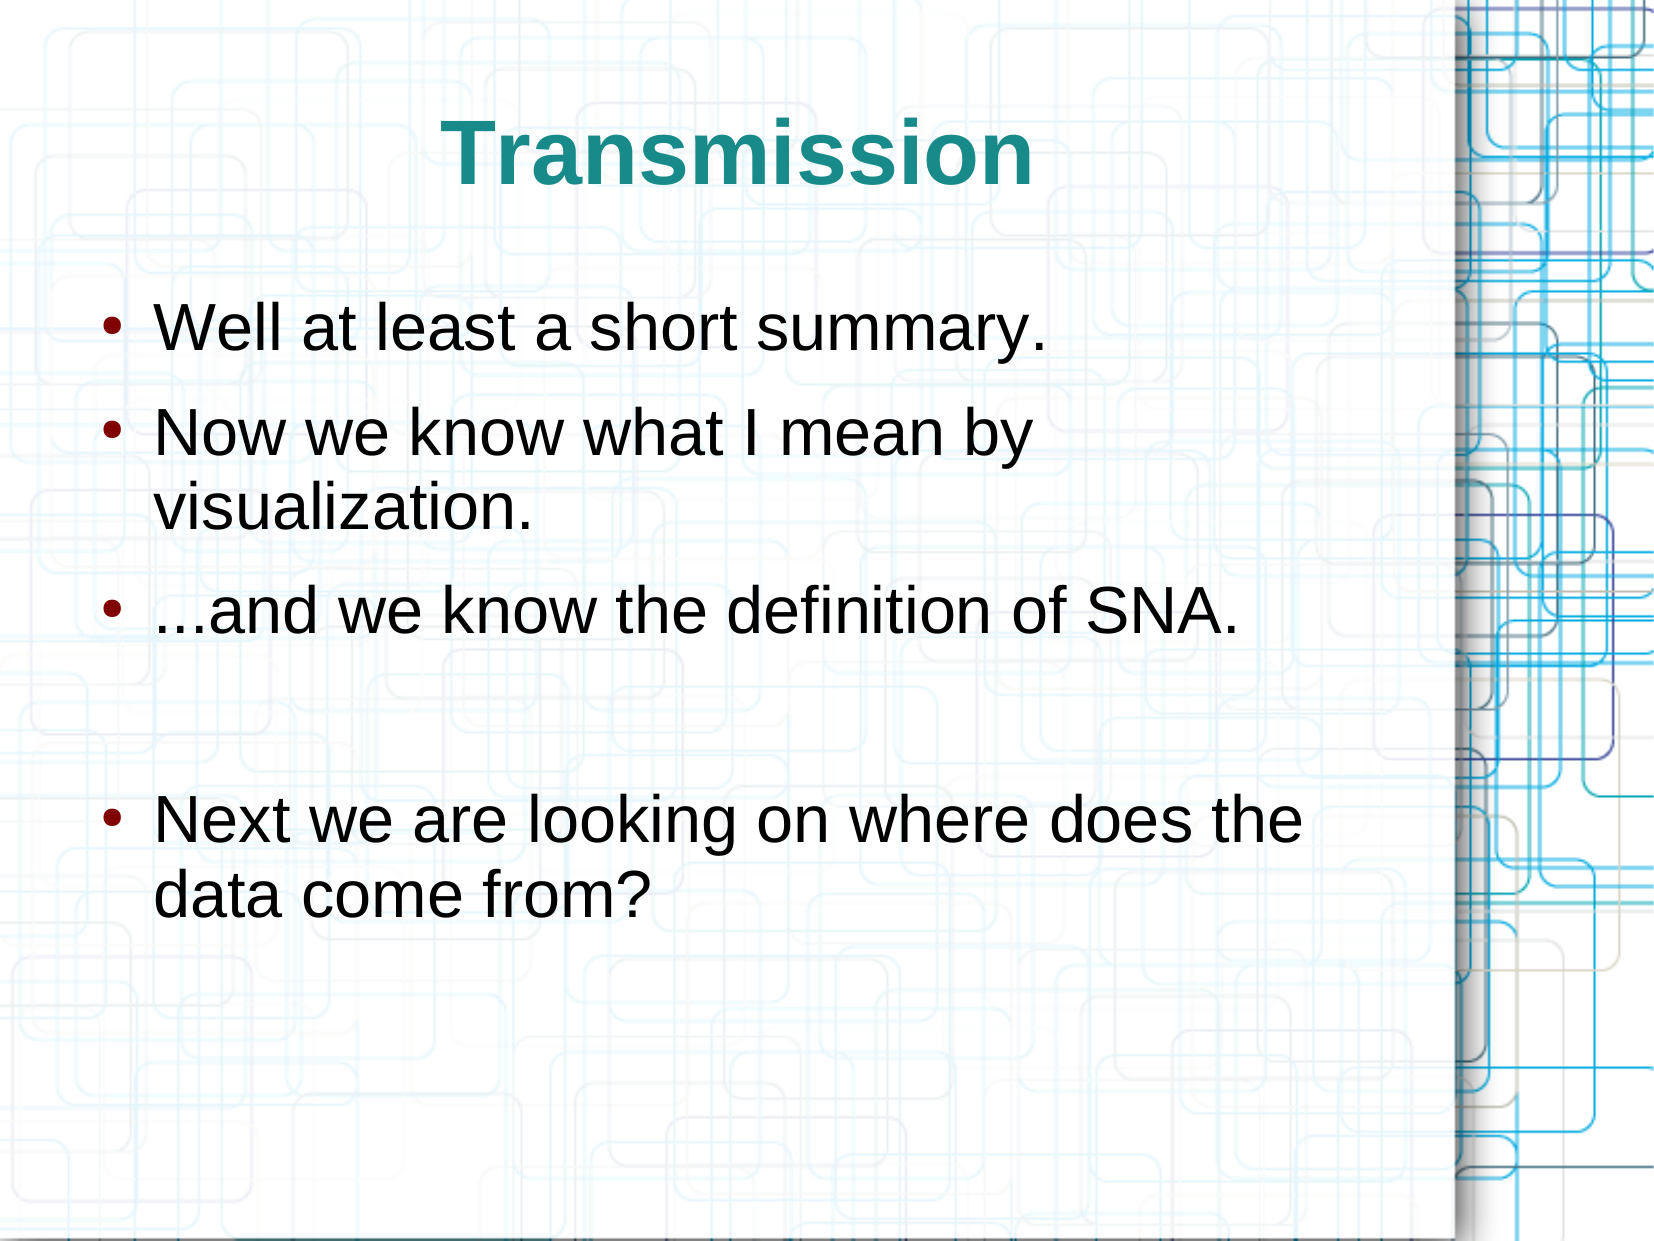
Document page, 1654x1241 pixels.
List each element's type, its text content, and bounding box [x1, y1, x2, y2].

title Transmission [59, 49, 1418, 257]
list Well at least a short summary. Now we know what I mean by visualization. ...and we know the definition of SNA. Next we are looking on where does the data come from? [82, 290, 1418, 1109]
picture [0, 0, 1654, 1241]
